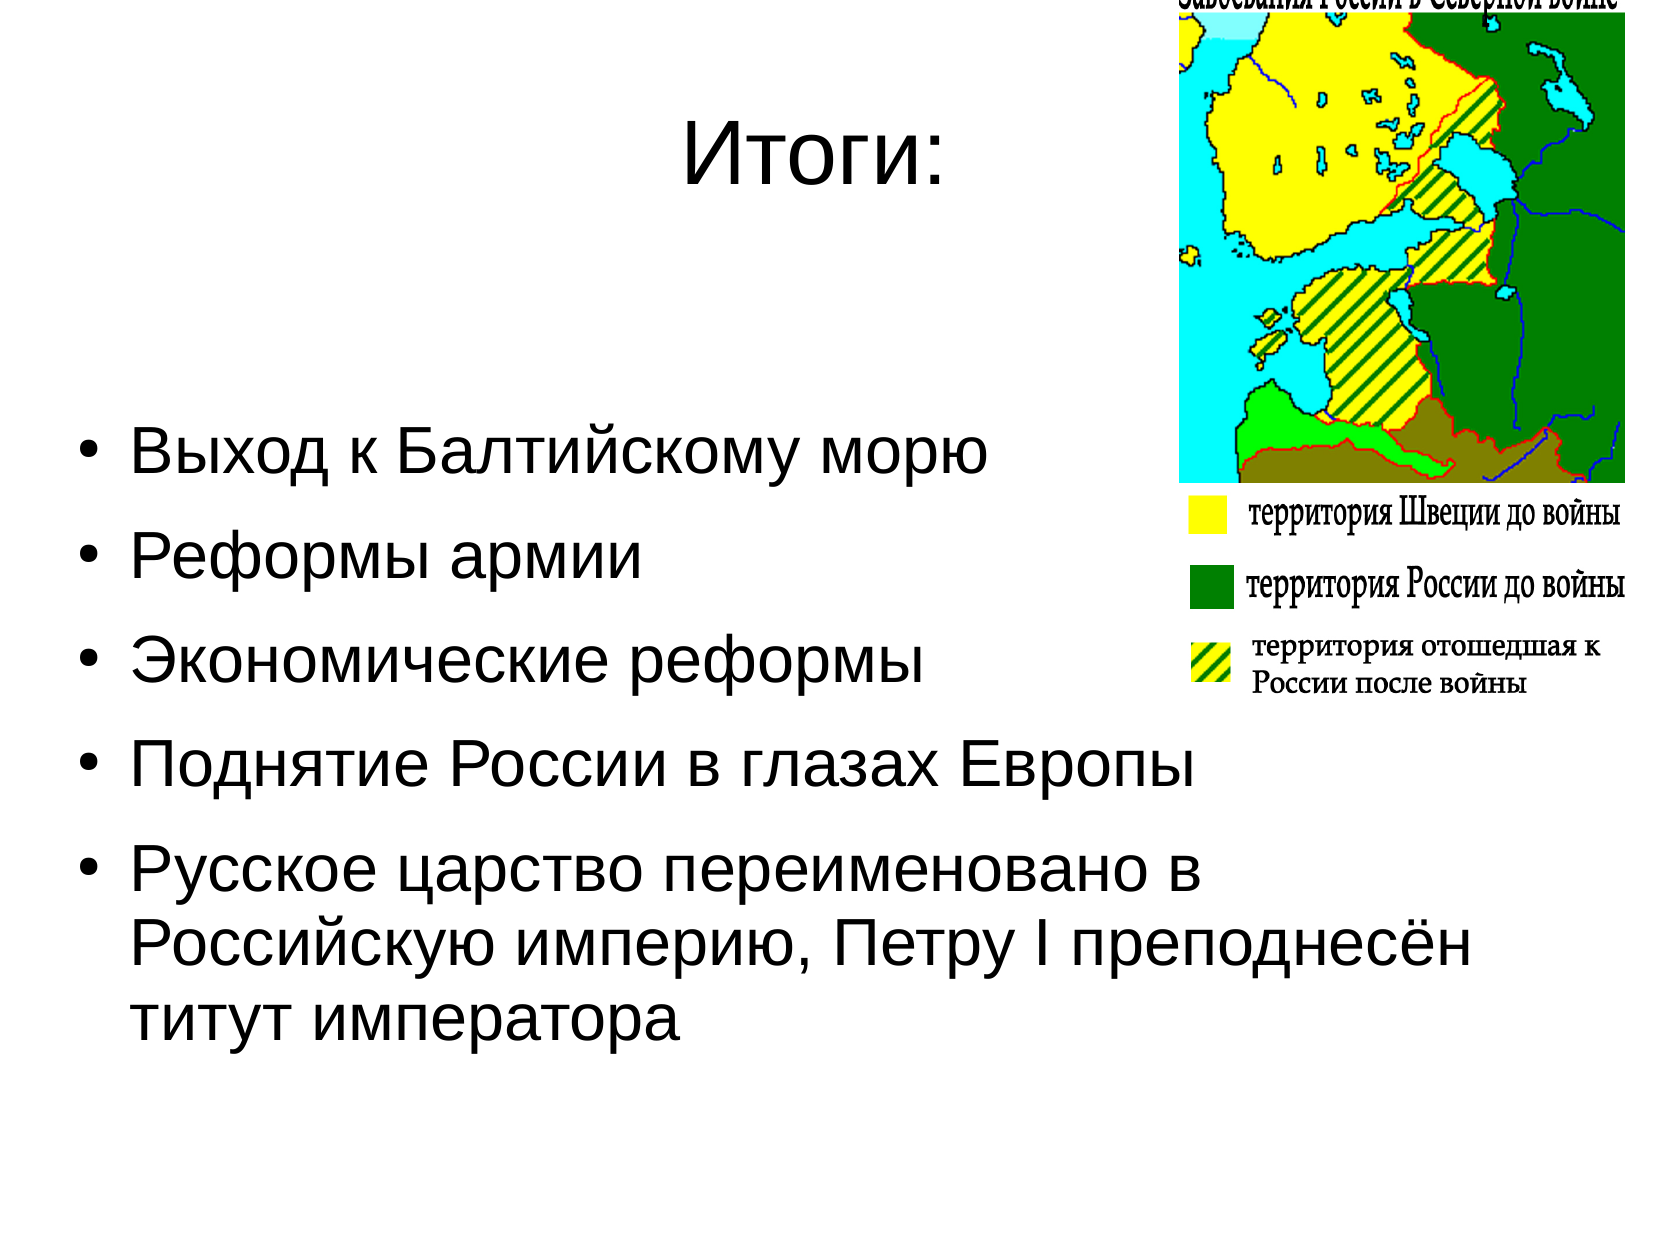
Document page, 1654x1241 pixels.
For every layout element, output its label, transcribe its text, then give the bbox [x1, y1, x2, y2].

list Выход к Балтийскому морю Реформы армии Экономические реформы Поднятие России в глазах Европы Русское царство переименовано в Российскую империю, Петру I преподнесён титут императора [59, 413, 1548, 1232]
title Итоги: [82, 49, 1179, 257]
picture [1179, 0, 1625, 709]
